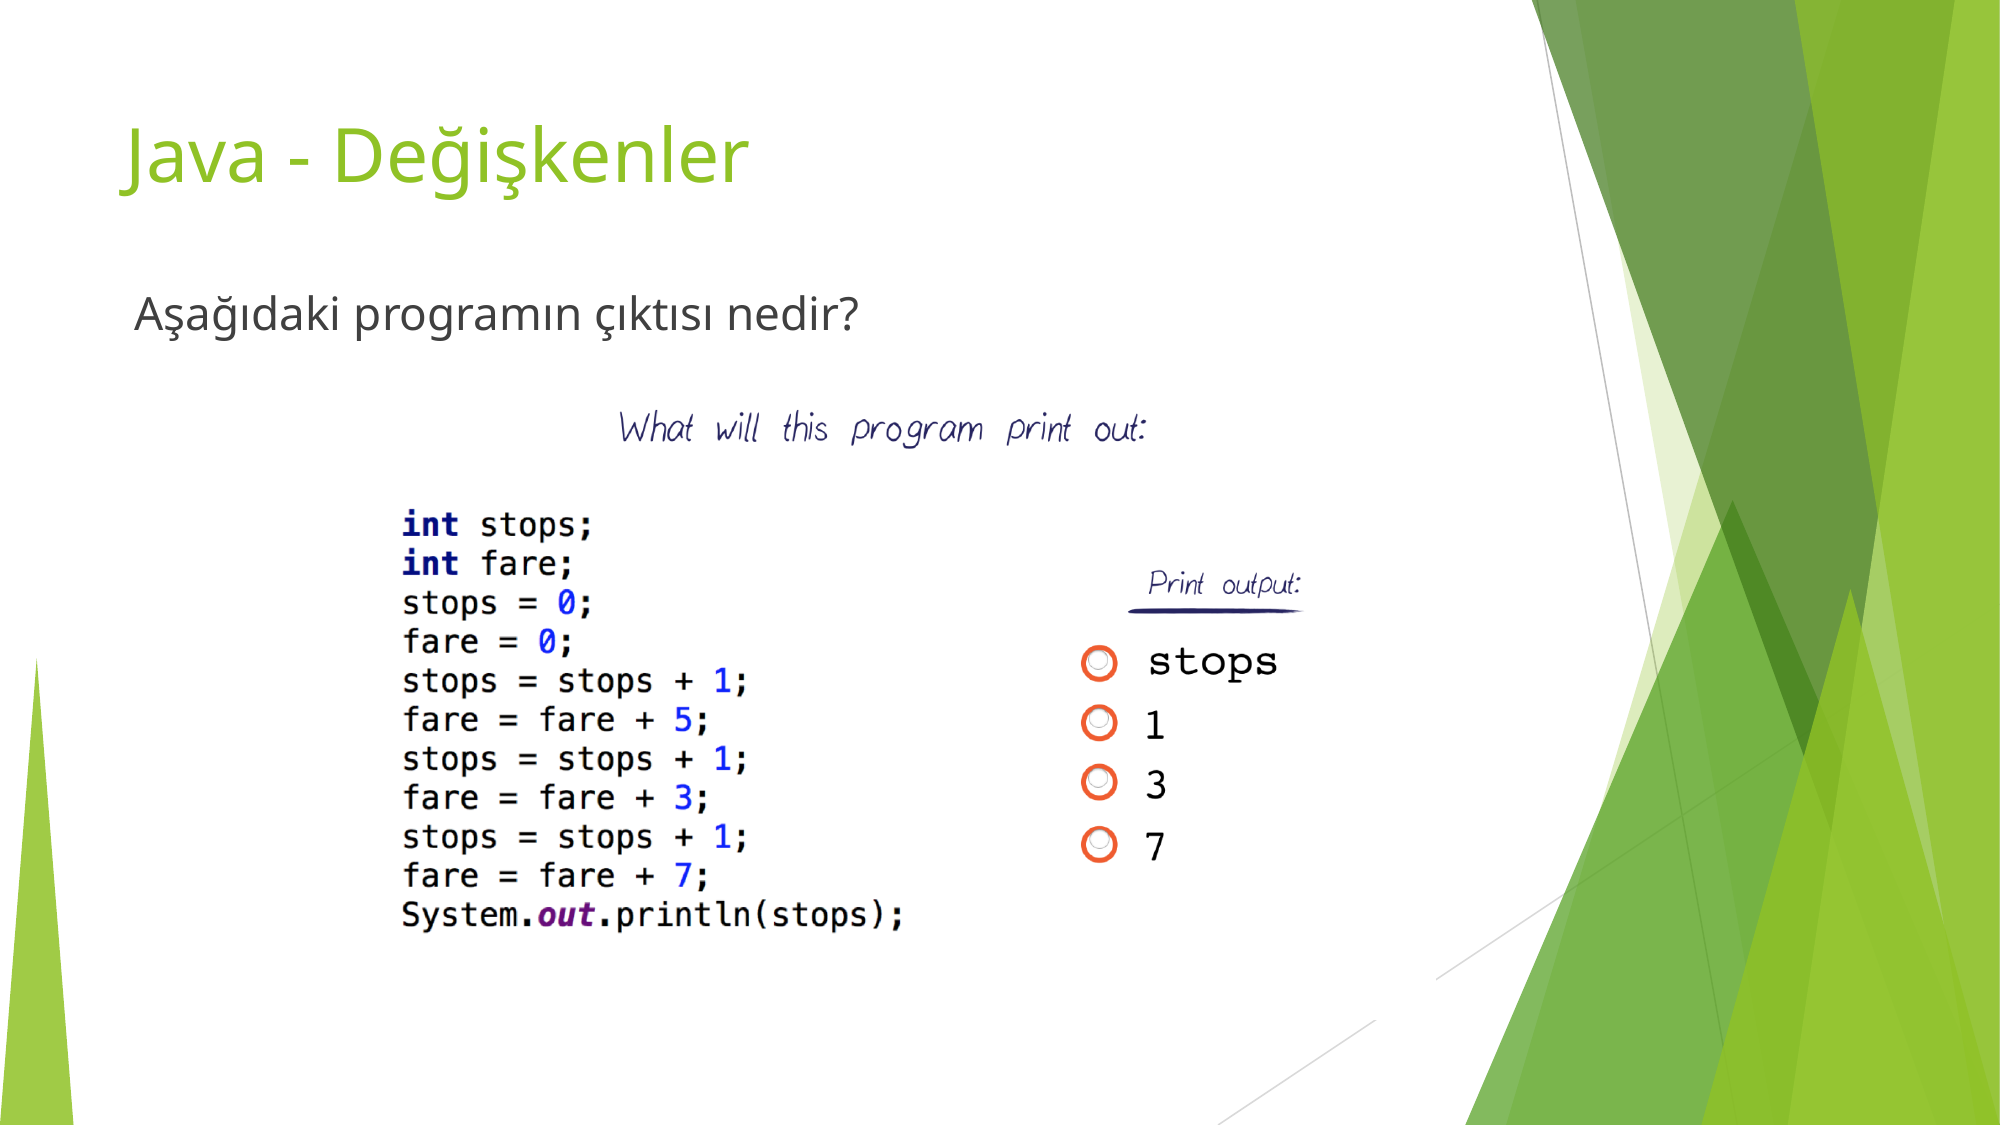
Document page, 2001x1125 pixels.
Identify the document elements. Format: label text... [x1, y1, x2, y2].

list Aşağıdaki programın çıktısı nedir? [120, 277, 1531, 436]
picture [285, 377, 1436, 1021]
title Java - Değişkenler [111, 99, 1522, 317]
